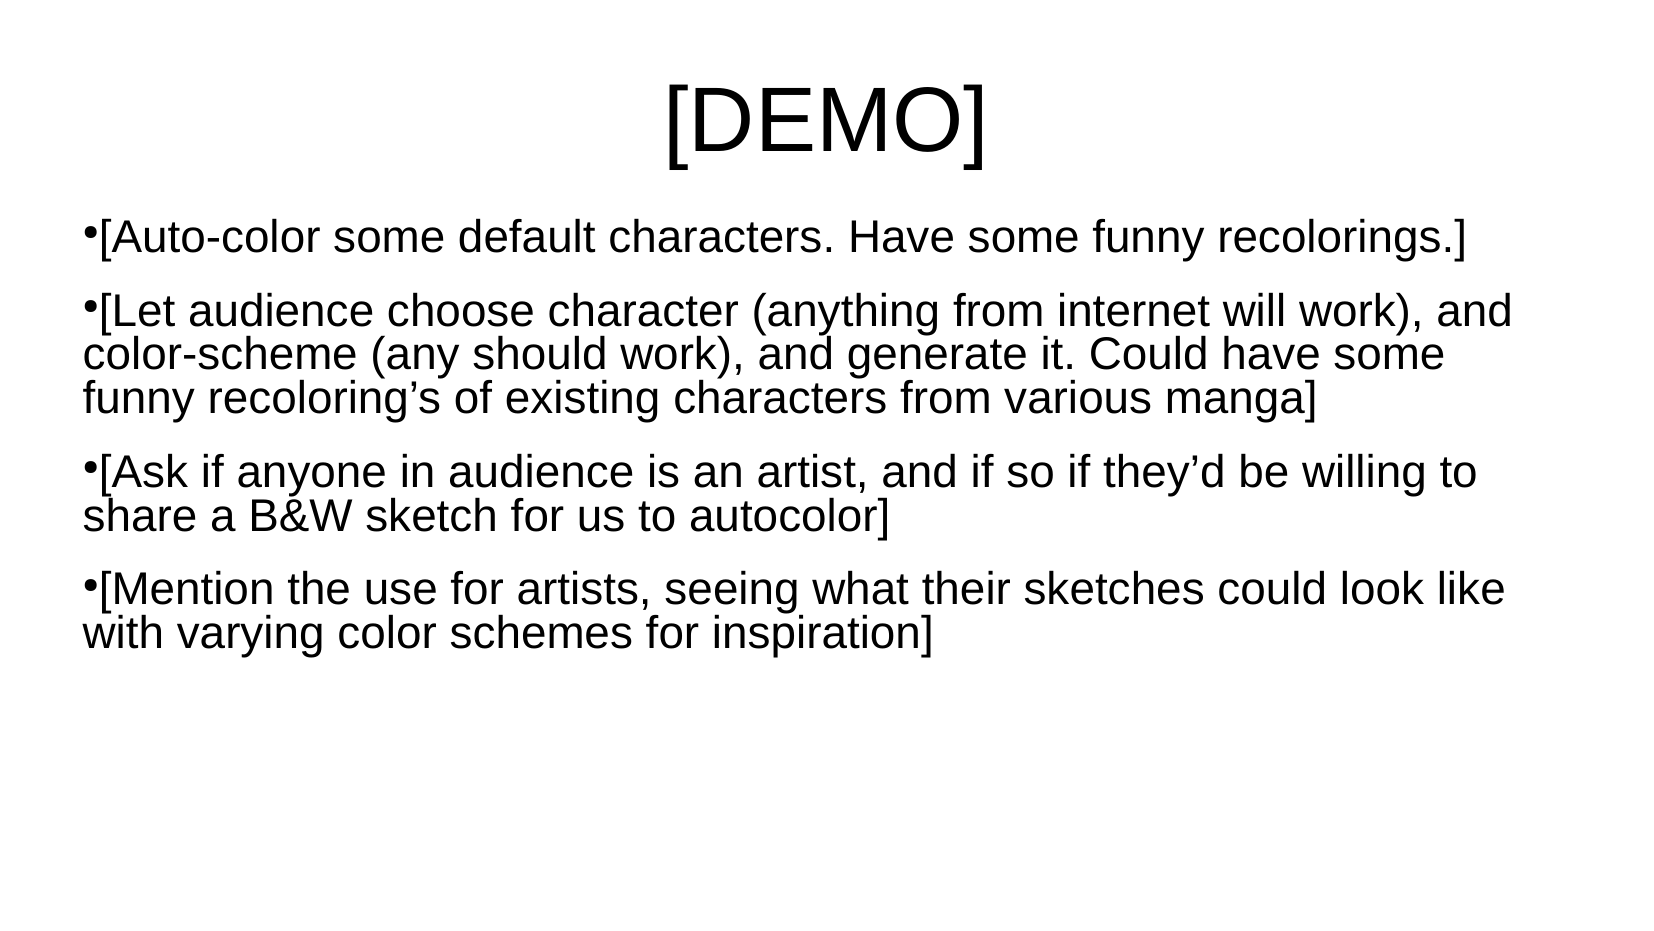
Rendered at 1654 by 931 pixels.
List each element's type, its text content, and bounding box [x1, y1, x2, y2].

title [DEMO] [82, 37, 1571, 193]
list [Auto-color some default characters. Have some funny recolorings.] [Let audience choose character (anything from internet will work), and color-scheme (any should work), and generate it. Could have some funny recoloring’s of existing characters from various manga] [Ask if anyone in audience is an artist, and if so if they’d be willing to share a B&W sketch for us to autocolor] [Mention the use for artists, seeing what their sketches could look like with varying color schemes for inspiration] [82, 217, 1571, 758]
